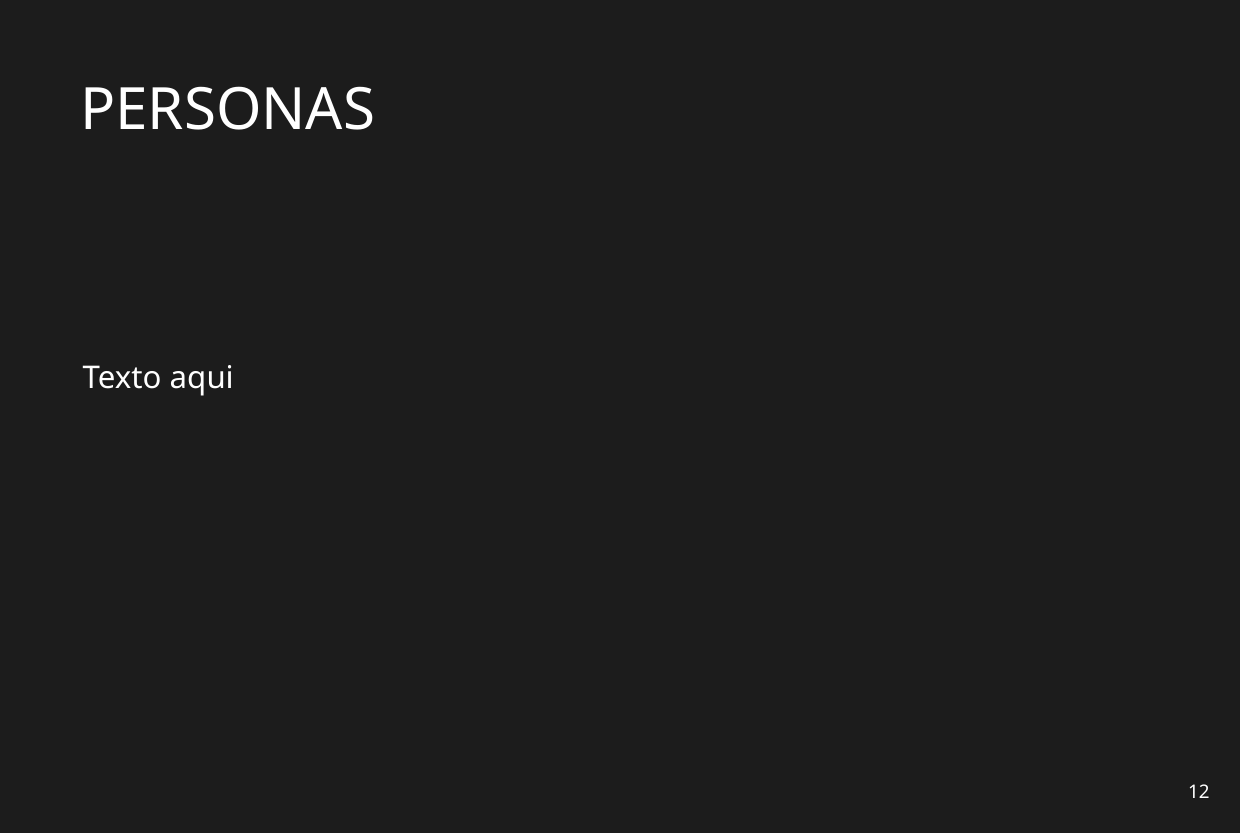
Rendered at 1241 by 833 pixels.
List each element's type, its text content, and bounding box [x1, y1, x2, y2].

title 12 [1181, 778, 1217, 805]
title PERSONAS [80, 26, 1156, 188]
text_box Texto aqui [82, 355, 1134, 537]
